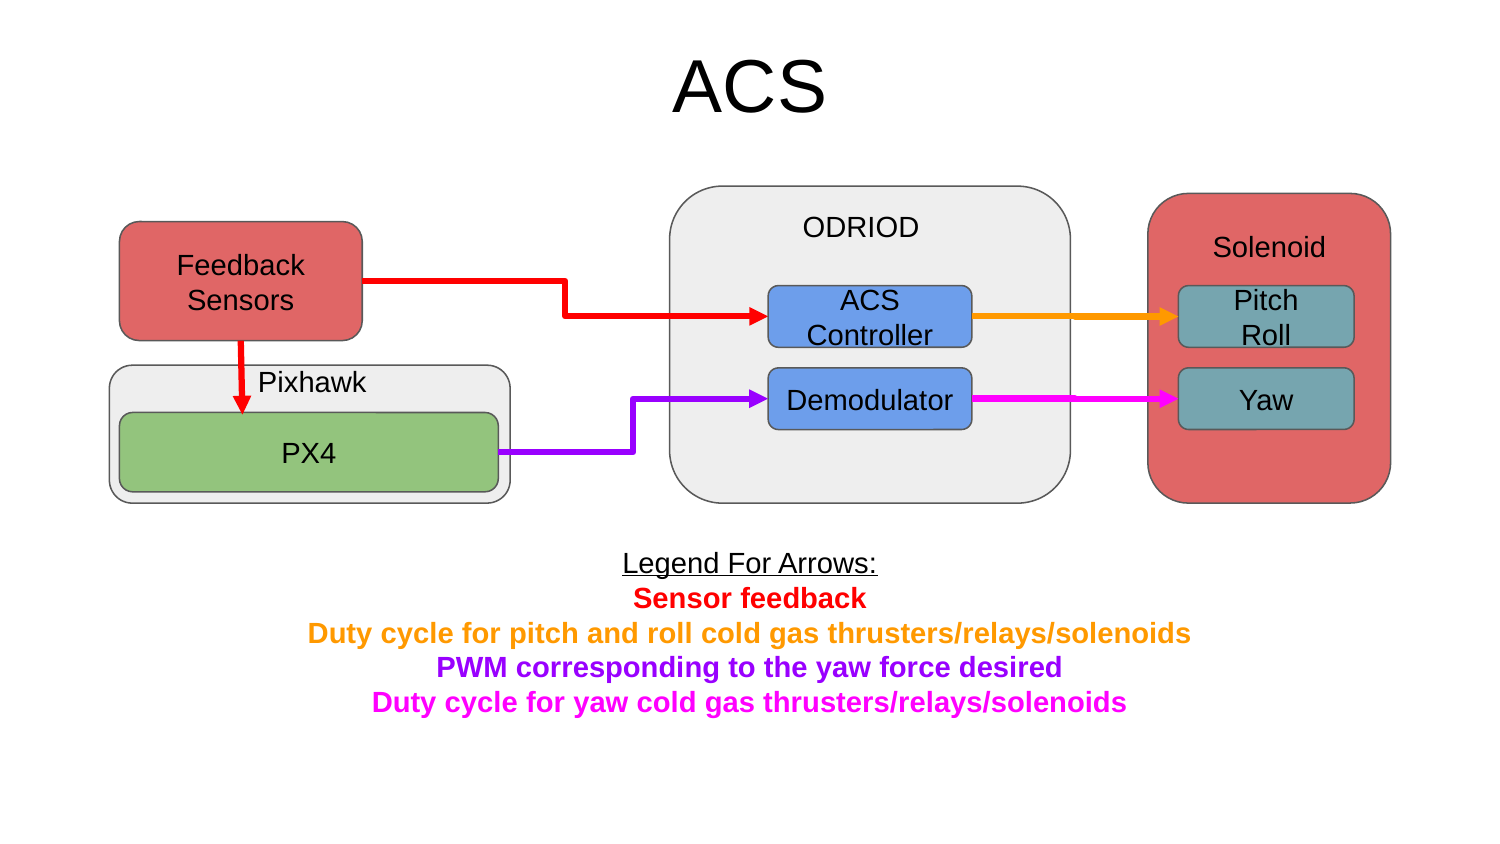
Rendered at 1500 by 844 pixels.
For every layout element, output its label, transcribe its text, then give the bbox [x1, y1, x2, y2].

text_box Pixhawk [245, 351, 405, 379]
text_box Pitch Roll [1178, 285, 1355, 348]
text_box ACS [327, 22, 1173, 161]
text_box Solenoid [1188, 213, 1350, 260]
text_box [669, 317, 1071, 398]
text_box PX4 [119, 412, 499, 492]
text_box ACS Controller [768, 285, 972, 348]
text_box [1147, 193, 1391, 504]
text_box [669, 186, 1071, 315]
text_box [333, 379, 338, 389]
text_box Feedback Sensors [119, 221, 363, 341]
text_box [669, 400, 1071, 504]
text_box [245, 365, 511, 449]
text_box [318, 384, 325, 390]
text_box ODRIOD [780, 193, 942, 241]
text_box [109, 365, 511, 504]
text_box Legend For Arrows: Sensor feedback Duty cycle for pitch and roll cold gas thrusters/relays/solenoids PWM corresponding to the yaw force desired Duty cycle for yaw cold gas thrusters/relays/solenoids [109, 528, 1391, 729]
text_box Demodulator [768, 367, 972, 430]
text_box [343, 379, 348, 389]
text_box Yaw [1178, 367, 1355, 430]
